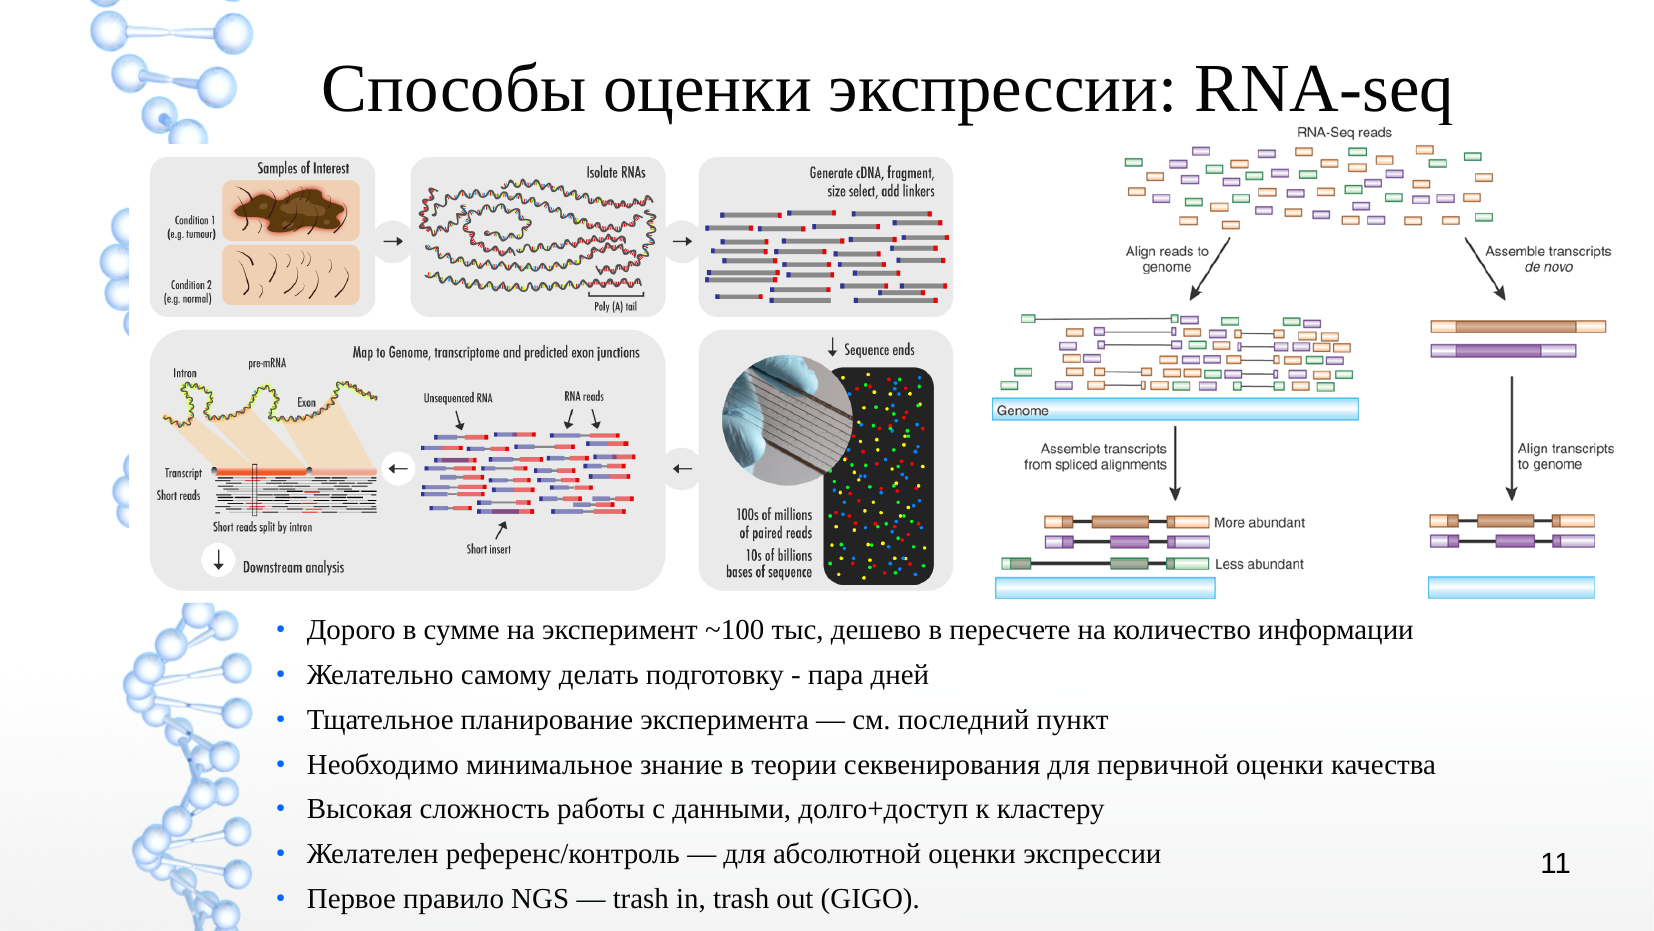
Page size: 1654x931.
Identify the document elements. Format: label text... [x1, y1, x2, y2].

list Дорого в сумме на эксперимент ~100 тыс, дешево в пересчете на количество информации Желательно самому делать подготовку - пара дней Тщательное планирование эксперимента — см. последний пункт Необходимо минимальное знание в теории секвенирования для первичной оценки качества Высокая сложность работы с данными, долго+доступ к кластеру Желателен референс/контроль — для абсолютной оценки экспрессии Первое правило NGS — trash in, trash out (GIGO). [265, 614, 1595, 922]
picture [0, 0, 1654, 931]
title Способы оценки экспрессии: RNA-seq [224, 11, 1554, 166]
